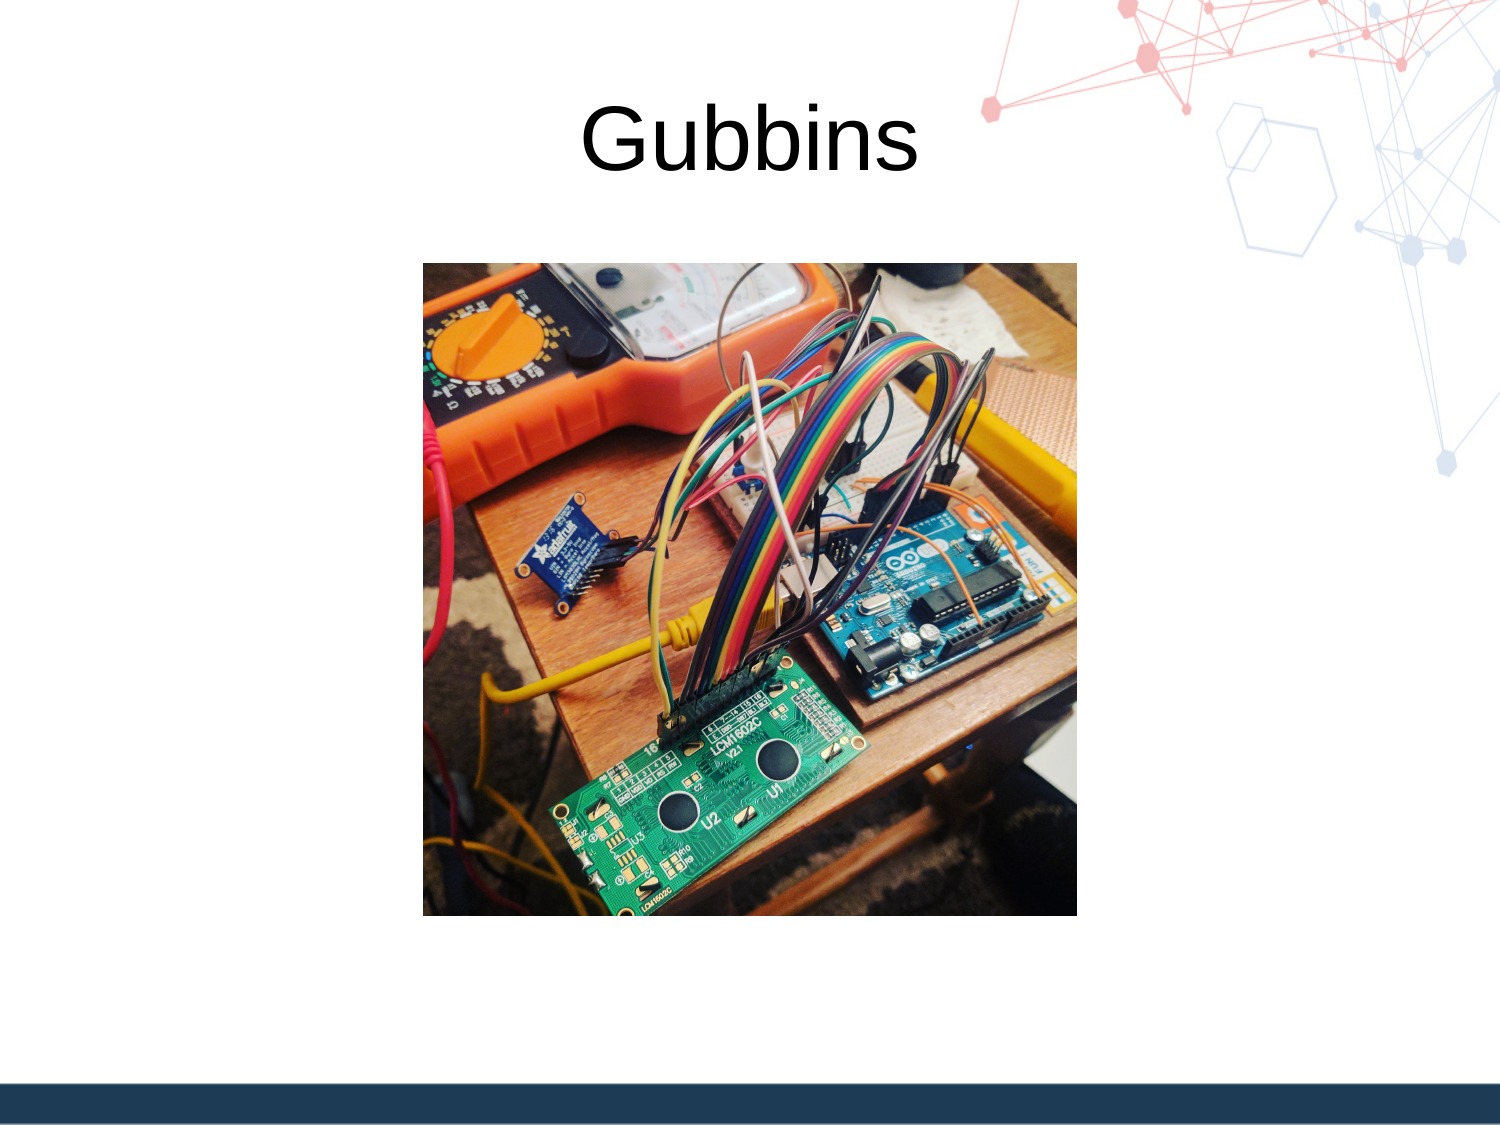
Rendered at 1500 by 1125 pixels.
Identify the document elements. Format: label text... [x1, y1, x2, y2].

picture [0, 0, 1500, 1125]
title Gubbins [75, 44, 1425, 233]
